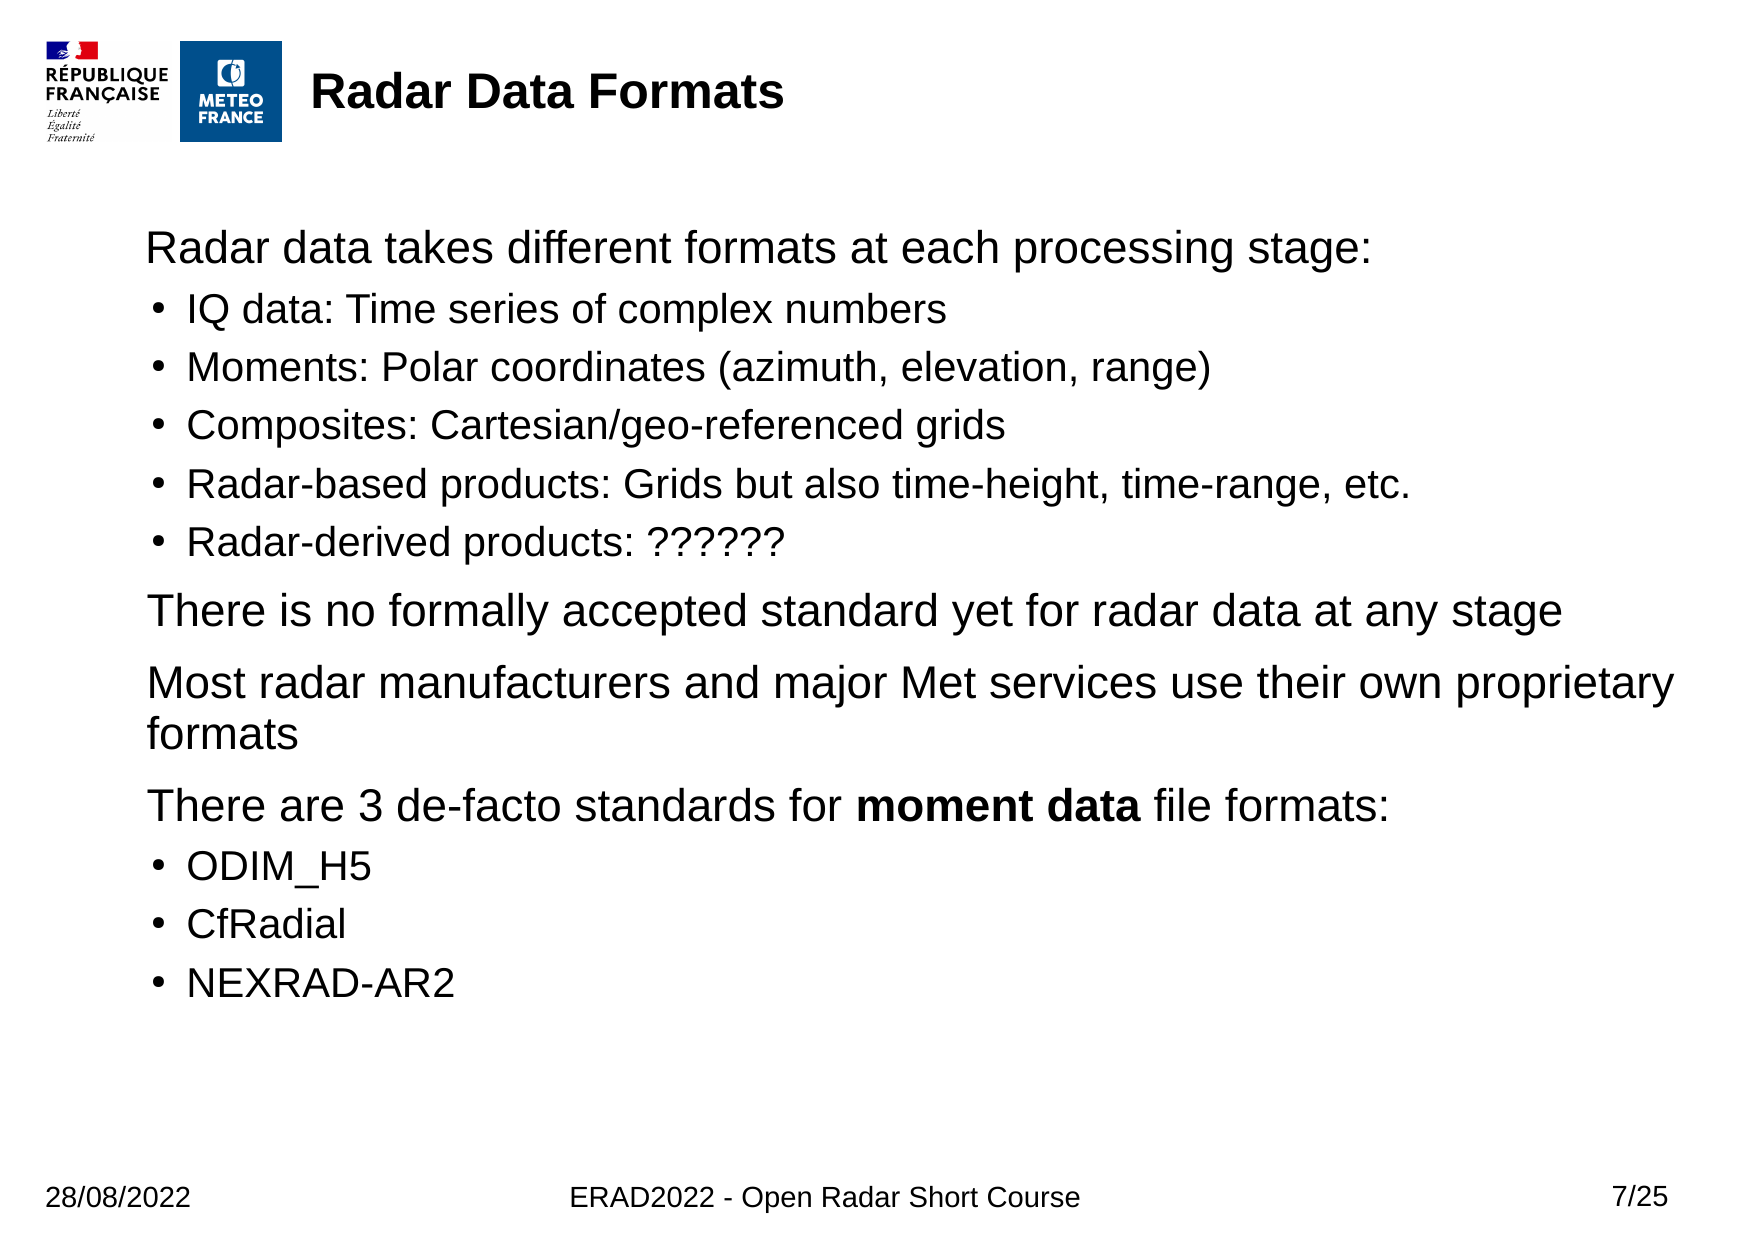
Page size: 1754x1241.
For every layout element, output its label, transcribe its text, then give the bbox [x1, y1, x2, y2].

title Radar Data Formats [310, 40, 1697, 142]
picture [46, 41, 172, 142]
list Radar data takes different formats at each processing stage: IQ data: Time series of complex numbers Moments: Polar coordinates (azimuth, elevation, range) Composites: Cartesian/geo-referenced grids Radar-based products: Grids but also time-height, time-range, etc. Radar-derived products: ?????? There is no formally accepted standard yet for radar data at any stage Most radar manufacturers and major Met services use their own proprietary formats There are 3 de-facto standards for moment data file formats: ODIM_H5 CfRadial NEXRAD-AR2 [44, 222, 1712, 1118]
picture [180, 41, 282, 142]
